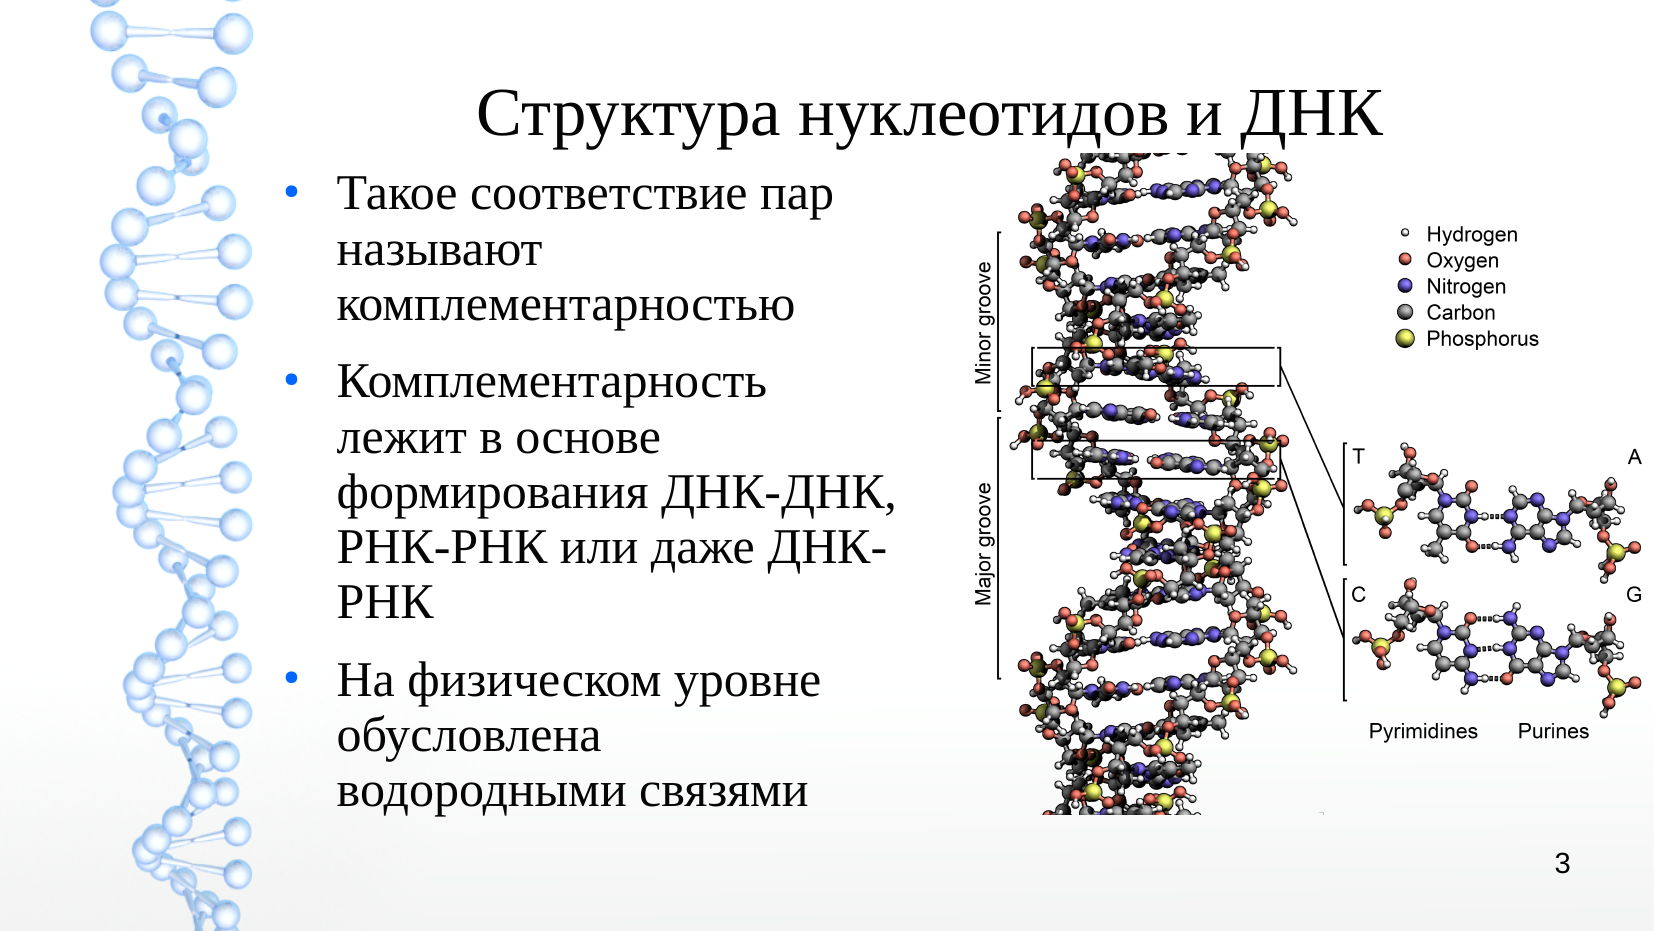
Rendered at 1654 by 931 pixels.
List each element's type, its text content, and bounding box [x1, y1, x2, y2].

list Такое соответствие пар называют комплементарностью Комплементарность лежит в основе формирования ДНК-ДНК, РНК-РНК или даже ДНК-РНК На физическом уровне обусловлена водородными связями [265, 165, 898, 839]
picture [0, 0, 1654, 931]
title Структура нуклеотидов и ДНК [265, 35, 1595, 189]
